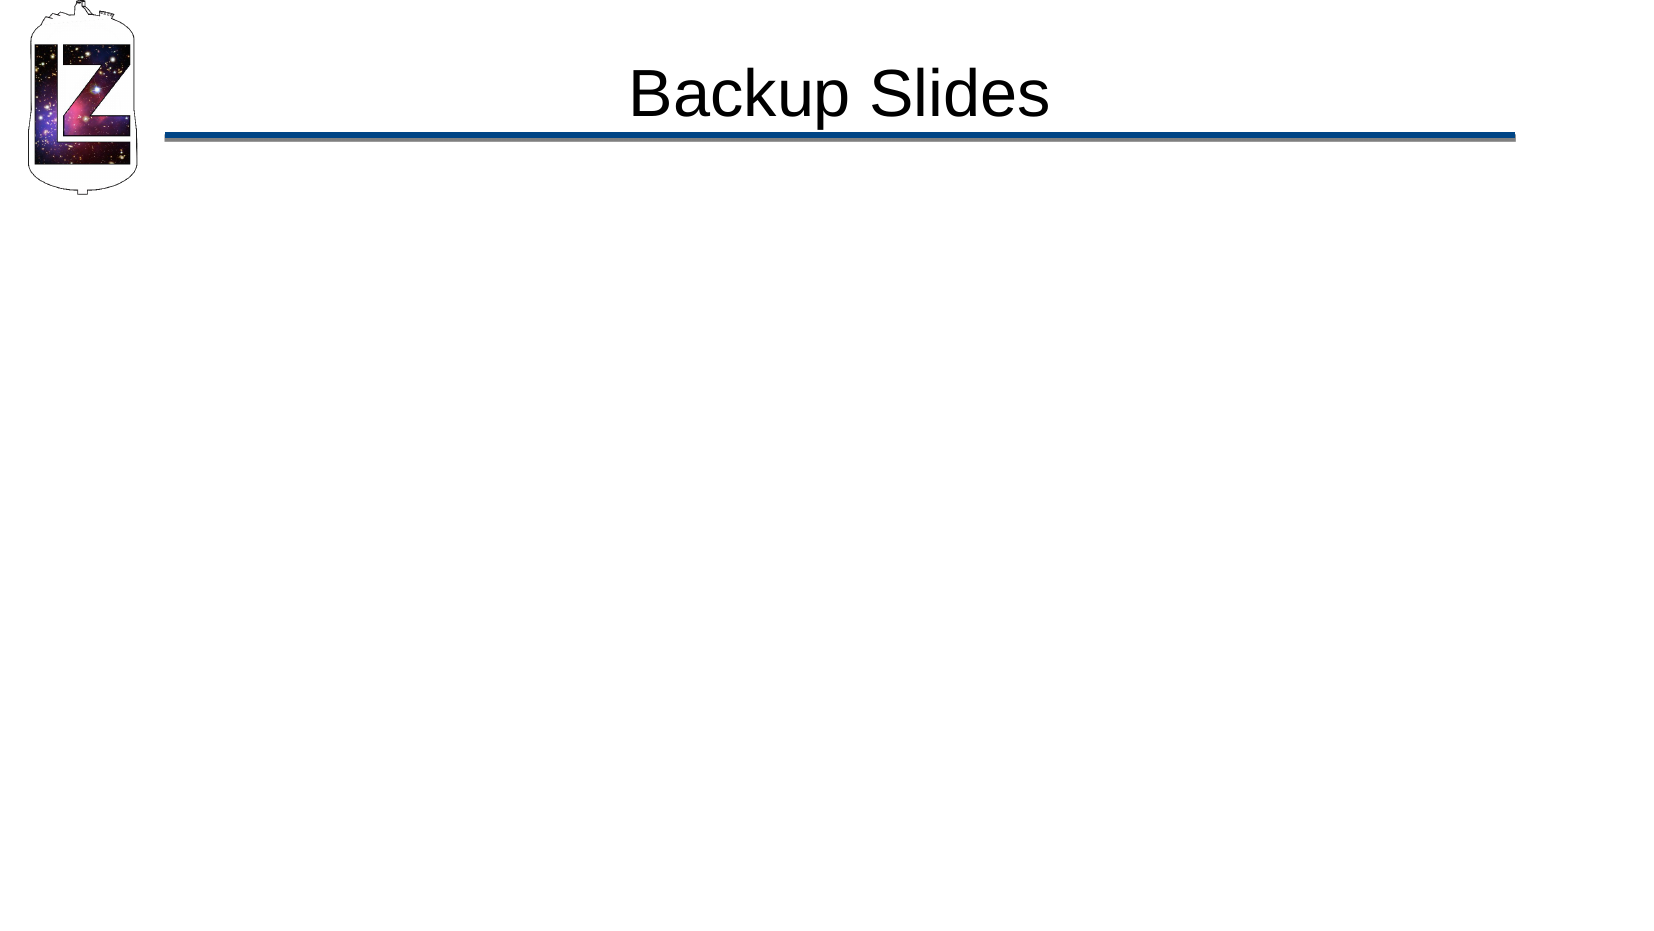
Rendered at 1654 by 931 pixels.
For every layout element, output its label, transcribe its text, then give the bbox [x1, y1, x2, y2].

picture [0, 0, 181, 196]
title Backup Slides [181, 37, 1516, 151]
